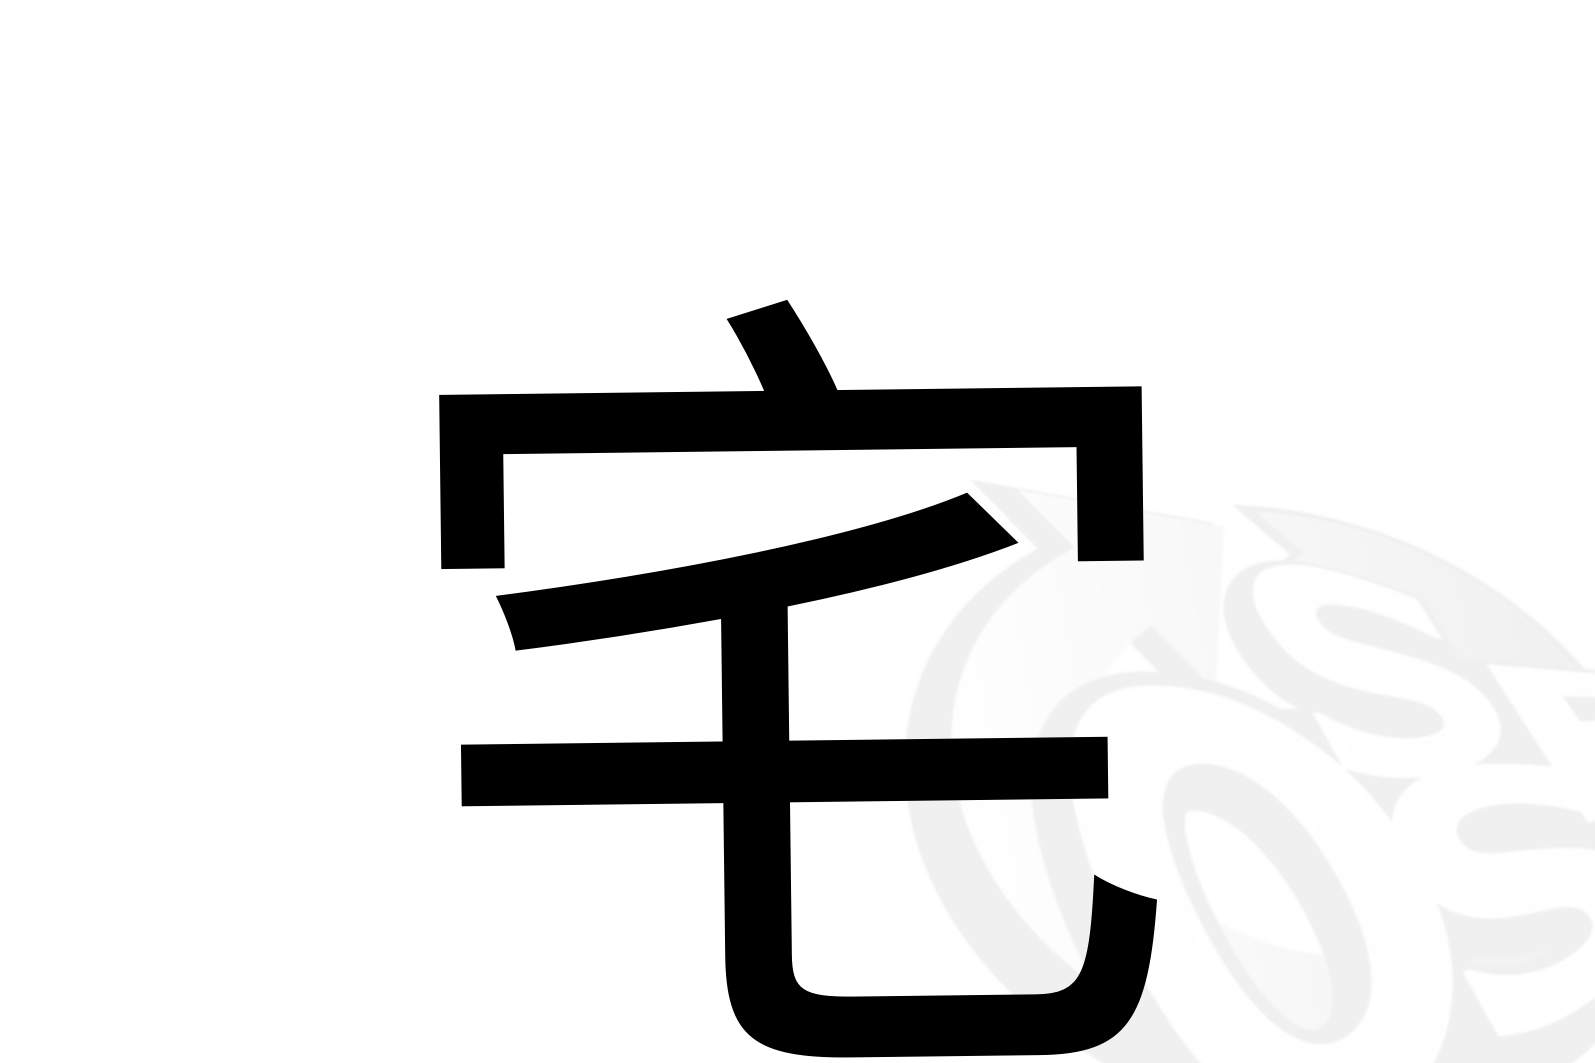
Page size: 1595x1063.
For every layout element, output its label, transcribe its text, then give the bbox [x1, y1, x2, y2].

text_box 宅 [352, 25, 1155, 1028]
